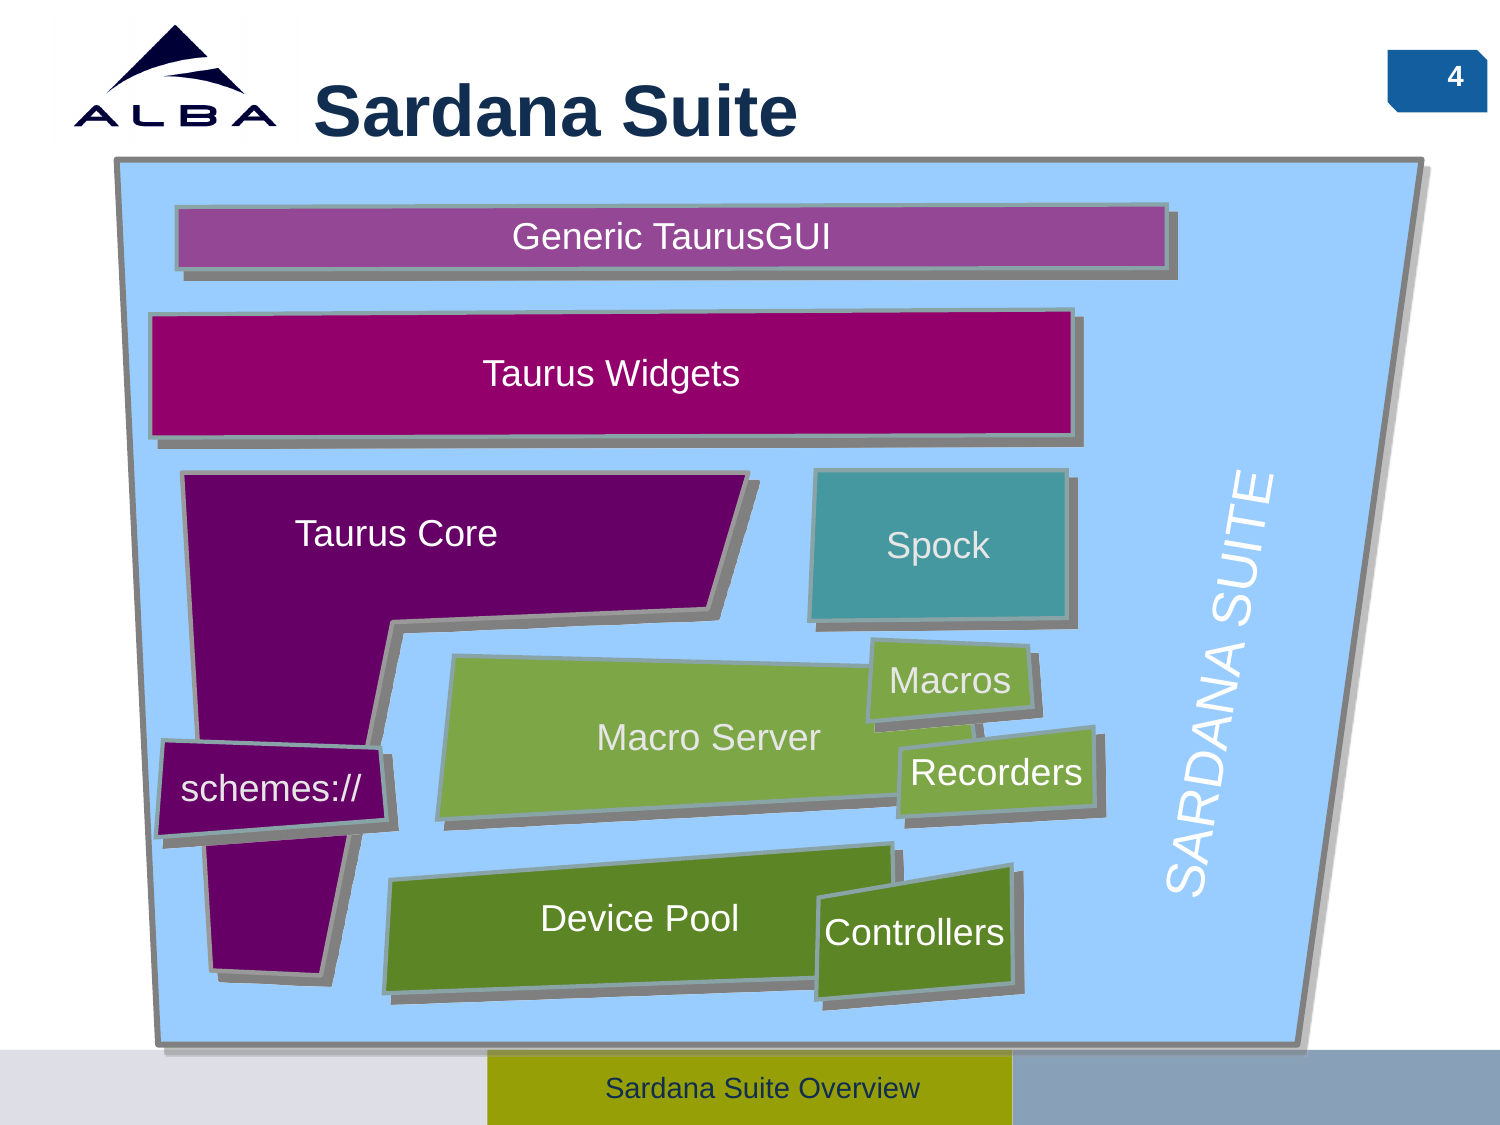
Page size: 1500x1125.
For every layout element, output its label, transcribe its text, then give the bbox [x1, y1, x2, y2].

title Sardana Suite [298, 56, 1374, 159]
text_box Macros [867, 639, 1033, 722]
text_box Recorders [898, 726, 1095, 817]
text_box schemes:// [155, 740, 387, 838]
text_box [116, 159, 1422, 1045]
picture [50, 12, 300, 150]
text_box Taurus Core [279, 505, 601, 583]
text_box SARDANA SUITE [1141, 269, 1354, 926]
text_box Generic TaurusGUI [176, 204, 1167, 270]
text_box Spock [809, 470, 1067, 621]
text_box Macro Server [437, 655, 975, 820]
text_box Taurus Widgets [150, 309, 1073, 438]
text_box Controllers [816, 864, 1013, 1000]
text_box Device Pool [383, 843, 894, 994]
